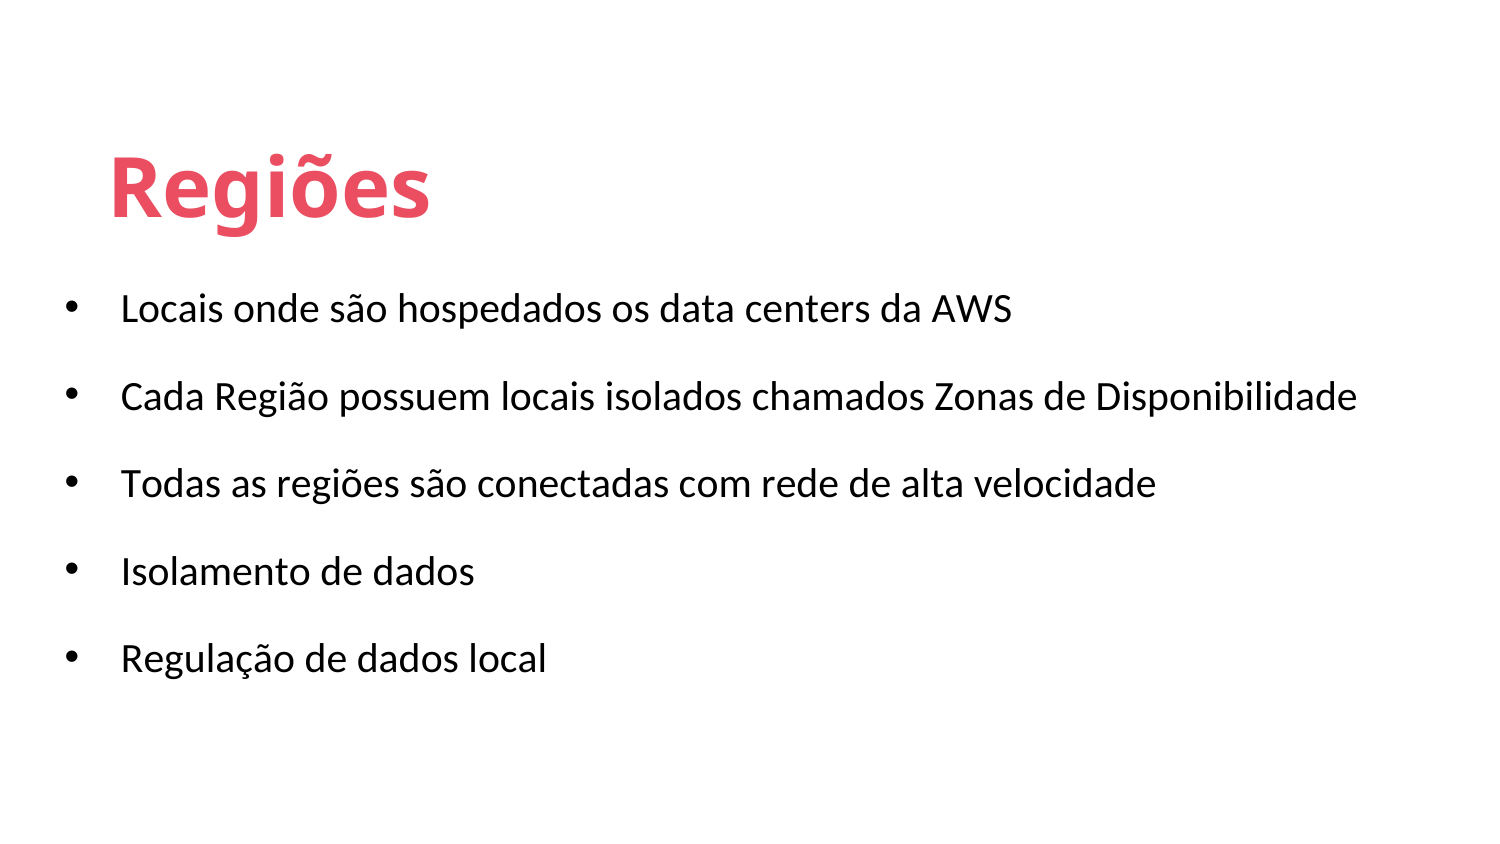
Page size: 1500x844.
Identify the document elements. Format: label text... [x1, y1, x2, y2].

text_box Regiões [92, 104, 1408, 243]
text_box Locais onde são hospedados os data centers da AWS Cada Região possuem locais isolados chamados Zonas de Disponibilidade Todas as regiões são conectadas com rede de alta velocidade Isolamento de dados Regulação de dados local [49, 265, 1408, 817]
